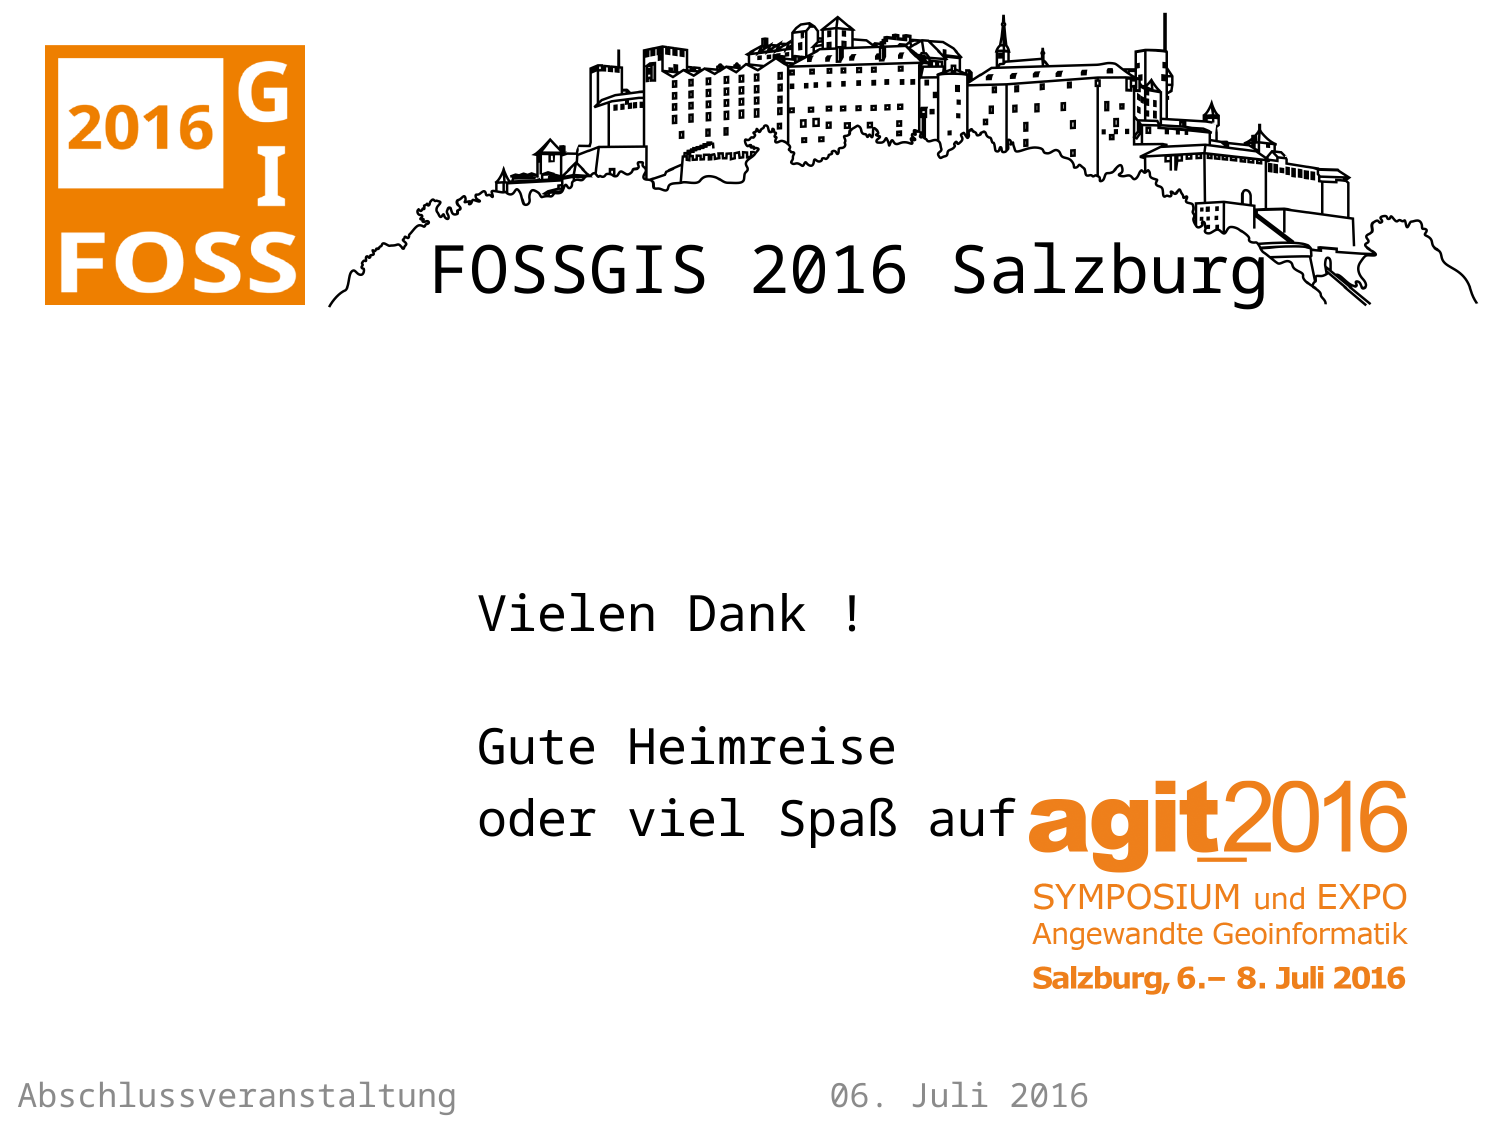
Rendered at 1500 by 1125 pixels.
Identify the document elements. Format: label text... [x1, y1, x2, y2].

subtitle Abschlussveranstaltung 06. Juli 2016 [2, 1046, 1500, 1125]
title FOSSGIS 2016 Salzburg [300, 196, 1399, 339]
picture [327, 12, 1500, 327]
text_box Vielen Dank ! Gute Heimreise oder viel Spaß auf [462, 574, 1033, 855]
picture [1027, 779, 1409, 996]
picture [45, 45, 305, 306]
